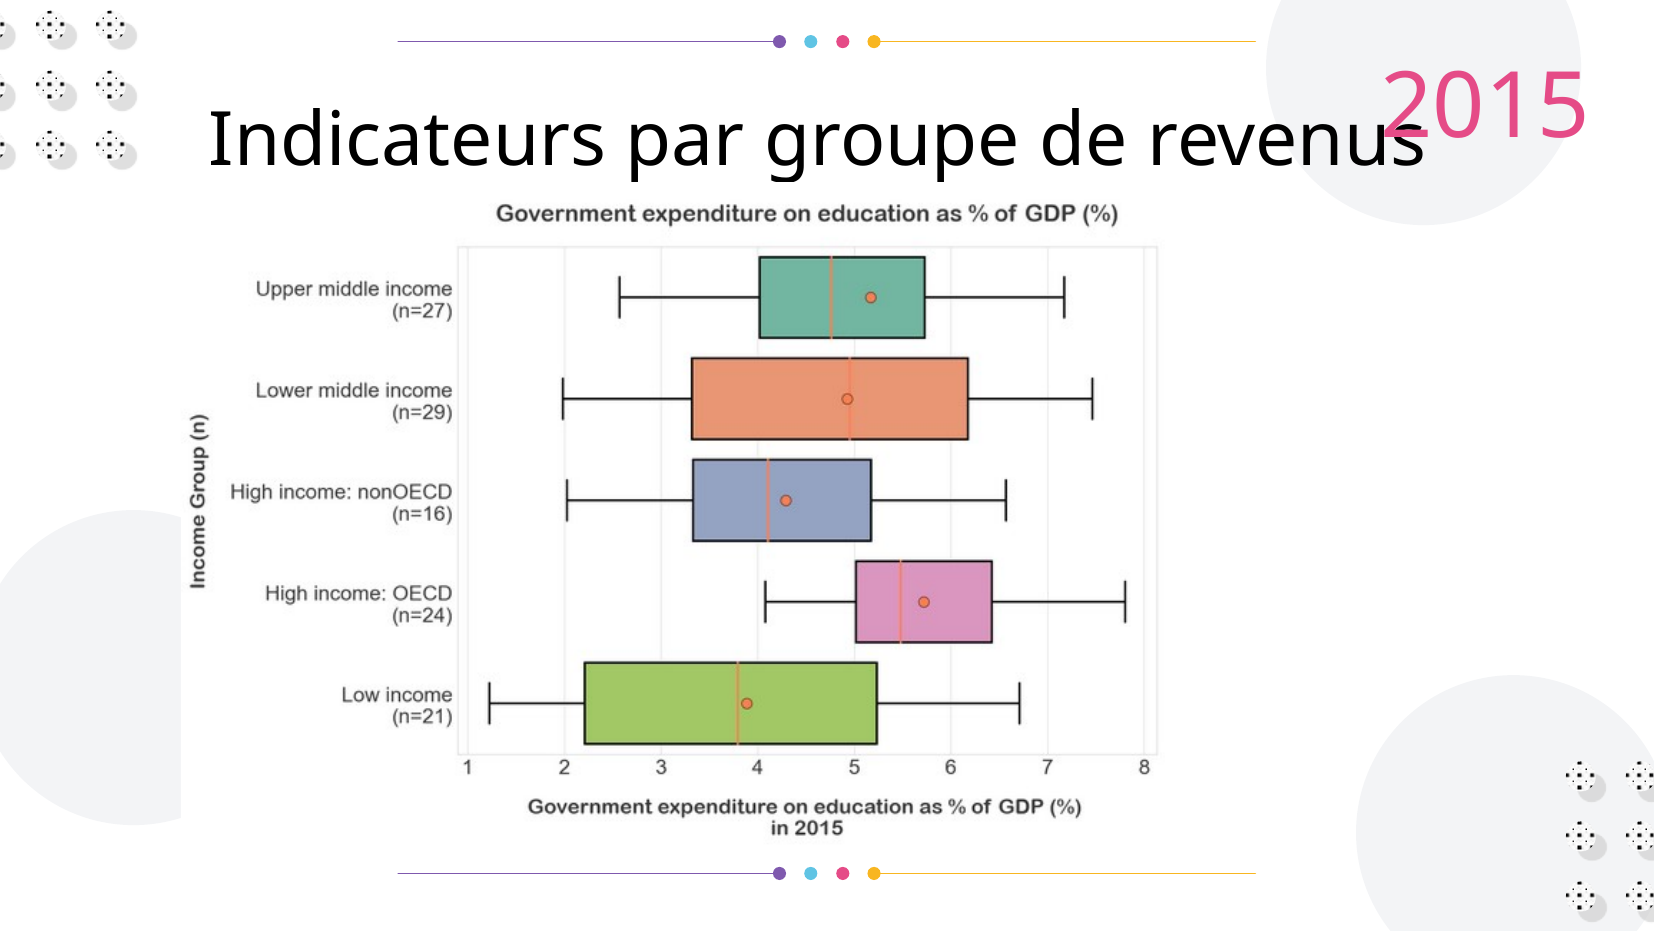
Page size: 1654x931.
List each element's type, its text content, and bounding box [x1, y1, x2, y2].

text_box 2015 [1365, 32, 1616, 140]
text_box [772, 35, 787, 49]
text_box Indicateurs par groupe de revenus [194, 78, 1556, 168]
picture [95, 10, 126, 41]
picture [0, 133, 7, 158]
picture [35, 130, 67, 161]
picture [35, 70, 66, 101]
text_box [772, 866, 787, 881]
picture [1565, 881, 1596, 912]
picture [1625, 761, 1654, 792]
text_box [804, 35, 818, 49]
picture [1565, 821, 1596, 852]
text_box [867, 35, 881, 49]
picture [95, 130, 127, 161]
picture [0, 13, 6, 38]
picture [1625, 821, 1654, 852]
picture [35, 10, 66, 41]
text_box [836, 35, 850, 49]
picture [0, 73, 6, 98]
picture [1625, 881, 1654, 912]
picture [95, 70, 126, 101]
picture [180, 182, 1197, 858]
text_box [836, 866, 850, 881]
text_box [867, 866, 881, 881]
picture [1565, 761, 1596, 792]
text_box [804, 866, 818, 881]
